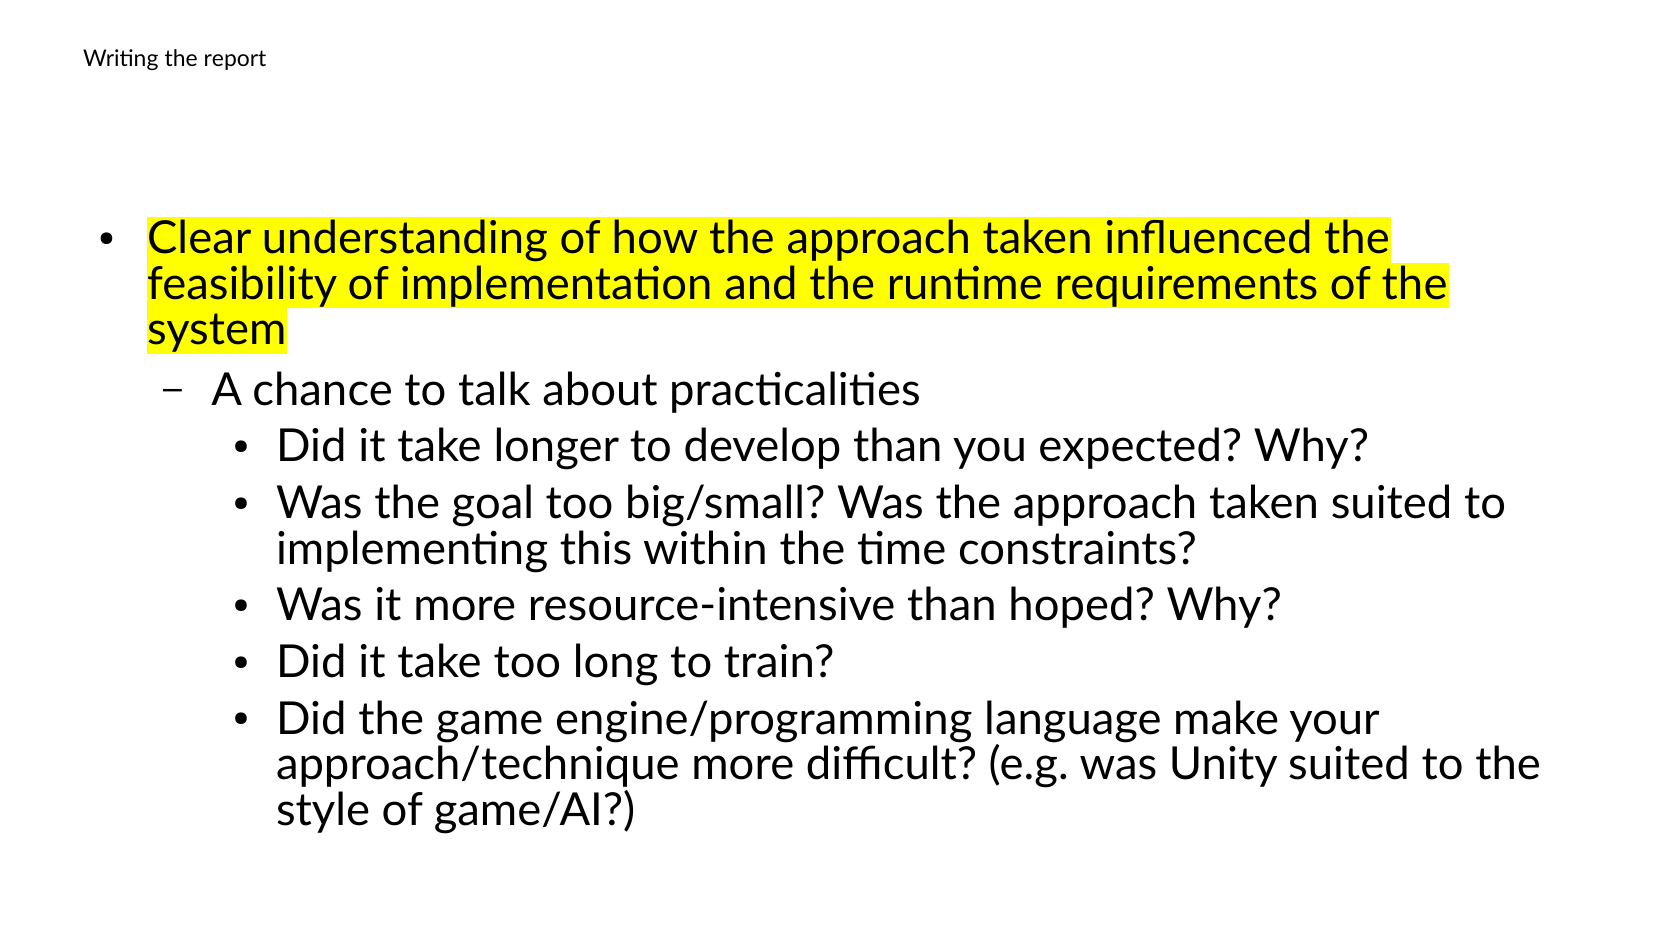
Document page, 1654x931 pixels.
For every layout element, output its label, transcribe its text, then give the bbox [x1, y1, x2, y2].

title Writing the report [83, 0, 1571, 119]
list Clear understanding of how the approach taken influenced the feasibility of implementation and the runtime requirements of the system A chance to talk about practicalities Did it take longer to develop than you expected? Why? Was the goal too big/small? Was the approach taken suited to implementing this within the time constraints? Was it more resource-intensive than hoped? Why? Did it take too long to train? Did the game engine/programming language make your approach/technique more difficult? (e.g. was Unity suited to the style of game/AI?) [82, 217, 1571, 839]
